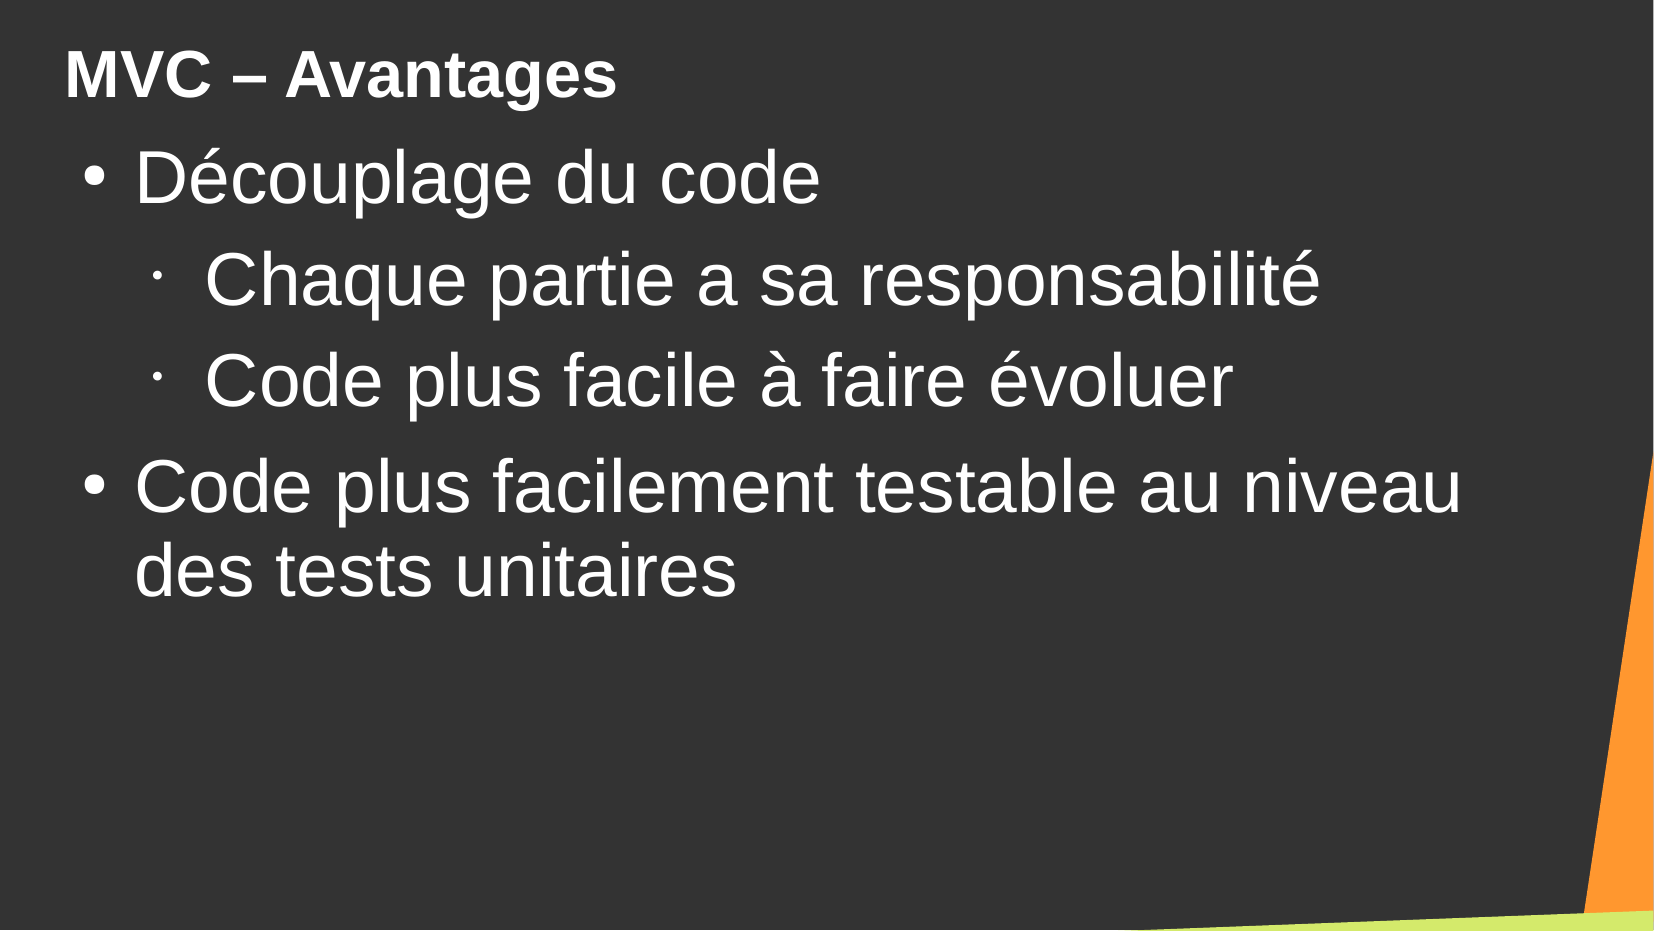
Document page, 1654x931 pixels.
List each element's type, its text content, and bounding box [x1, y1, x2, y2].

text_box [1118, 447, 1654, 931]
list Découplage du code Chaque partie a sa responsabilité Code plus facile à faire évoluer Code plus facilement testable au niveau des tests unitaires [63, 135, 1542, 851]
title MVC – Avantages [64, 37, 1388, 115]
